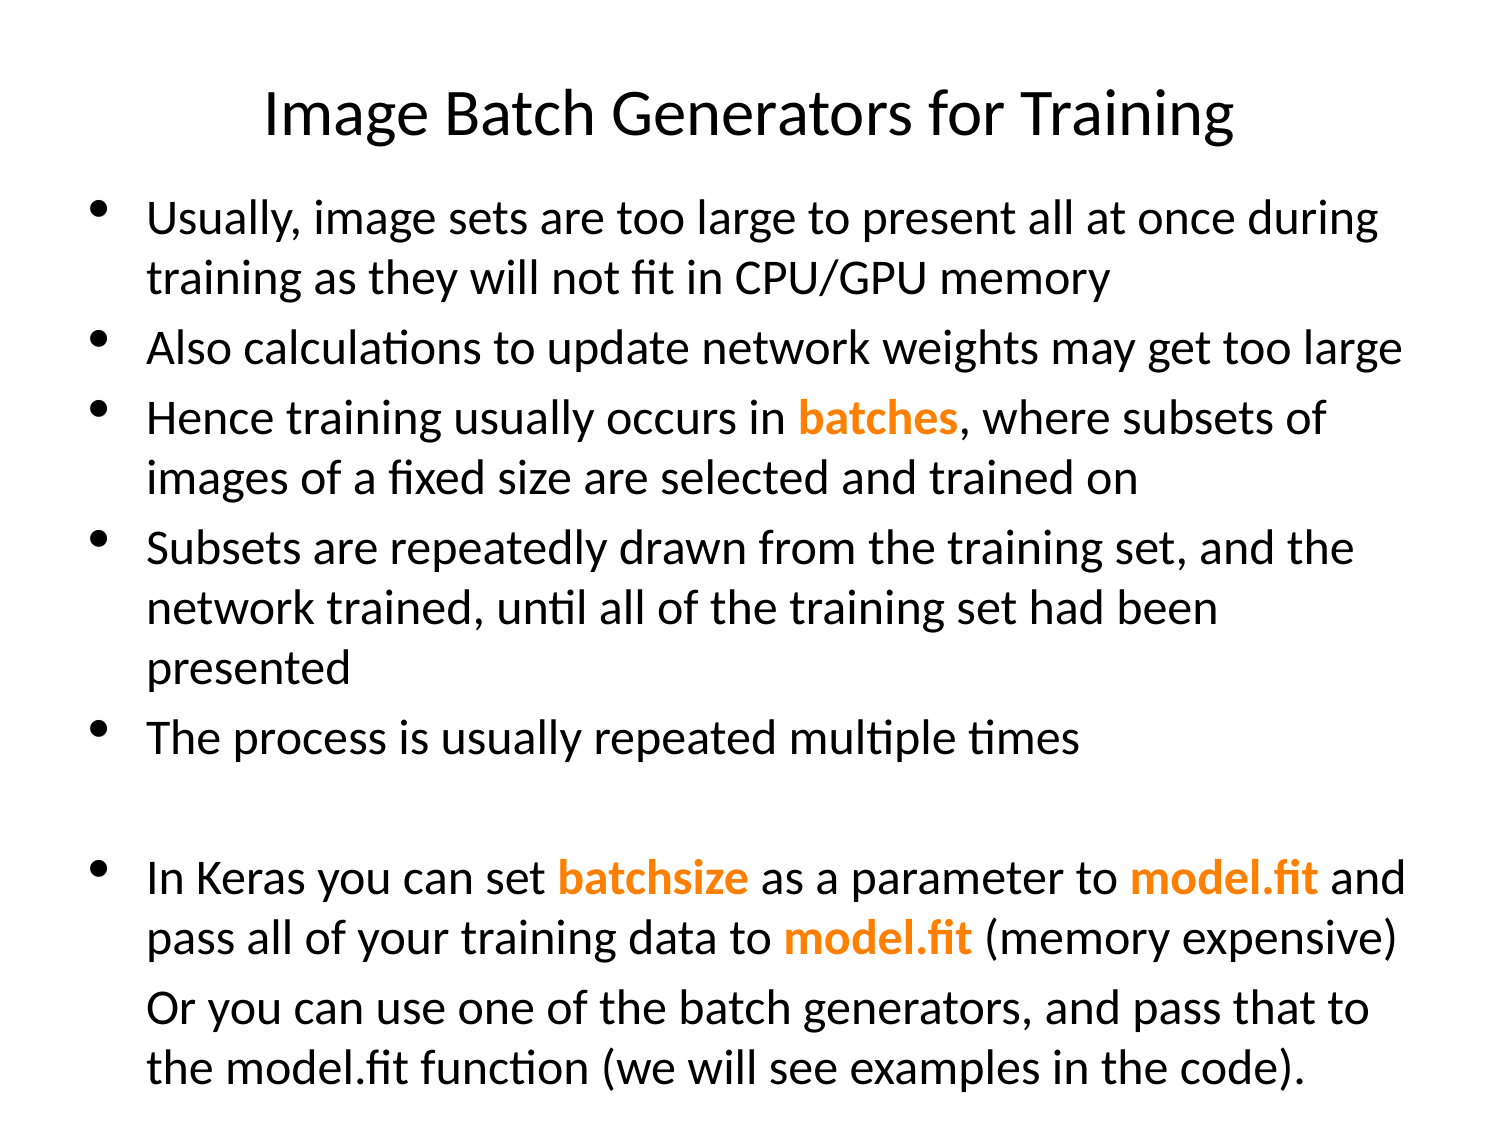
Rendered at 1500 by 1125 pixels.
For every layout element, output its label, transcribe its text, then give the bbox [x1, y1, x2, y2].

text_box Usually, image sets are too large to present all at once during training as they will not fit in CPU/GPU memory Also calculations to update network weights may get too large Hence training usually occurs in batches, where subsets of images of a fixed size are selected and trained on Subsets are repeatedly drawn from the training set, and the network trained, until all of the training set had been presented The process is usually repeated multiple times In Keras you can set batchsize as a parameter to model.fit and pass all of your training data to model.fit (memory expensive) Or you can use one of the batch generators, and pass that to the model.fit function (we will see examples in the code). [75, 177, 1425, 1034]
text_box Image Batch Generators for Training [75, 45, 1425, 172]
